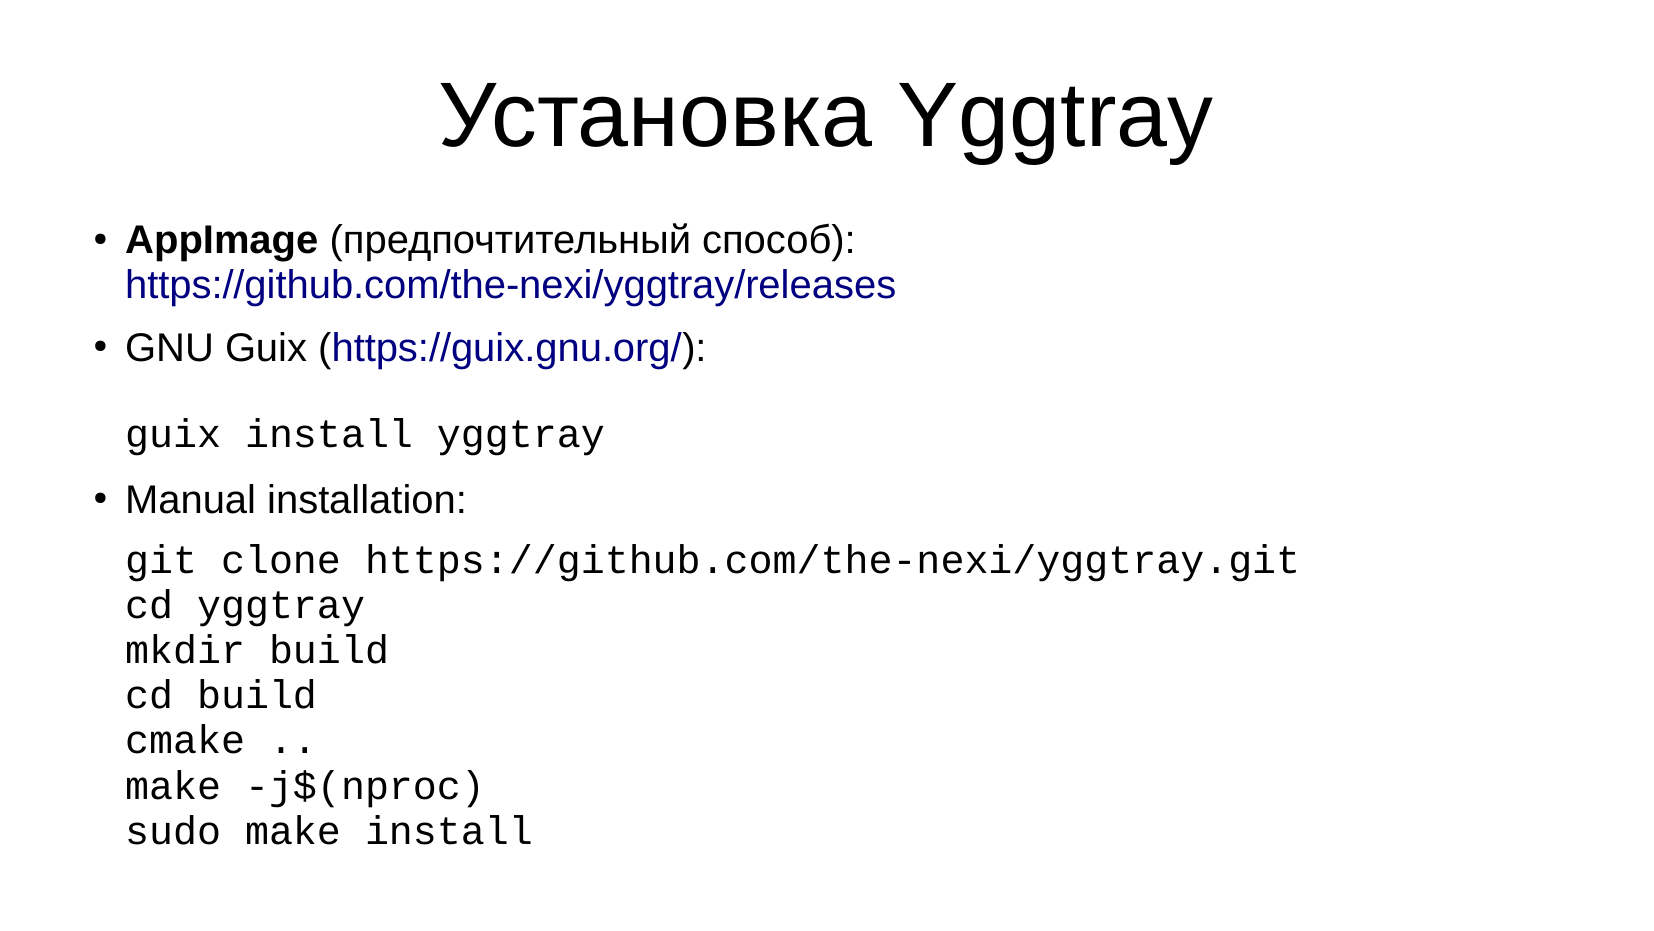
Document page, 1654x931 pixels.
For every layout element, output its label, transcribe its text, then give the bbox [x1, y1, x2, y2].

list AppImage (предпочтительный способ): https://github.com/the-nexi/yggtray/releases GNU Guix (https://guix.gnu.org/): guix install yggtray Manual installation: git clone https://github.com/the-nexi/yggtray.git cd yggtray mkdir build cd build cmake .. make -j$(nproc) sudo make install [82, 217, 1571, 863]
title Установка Yggtray [82, 37, 1571, 193]
